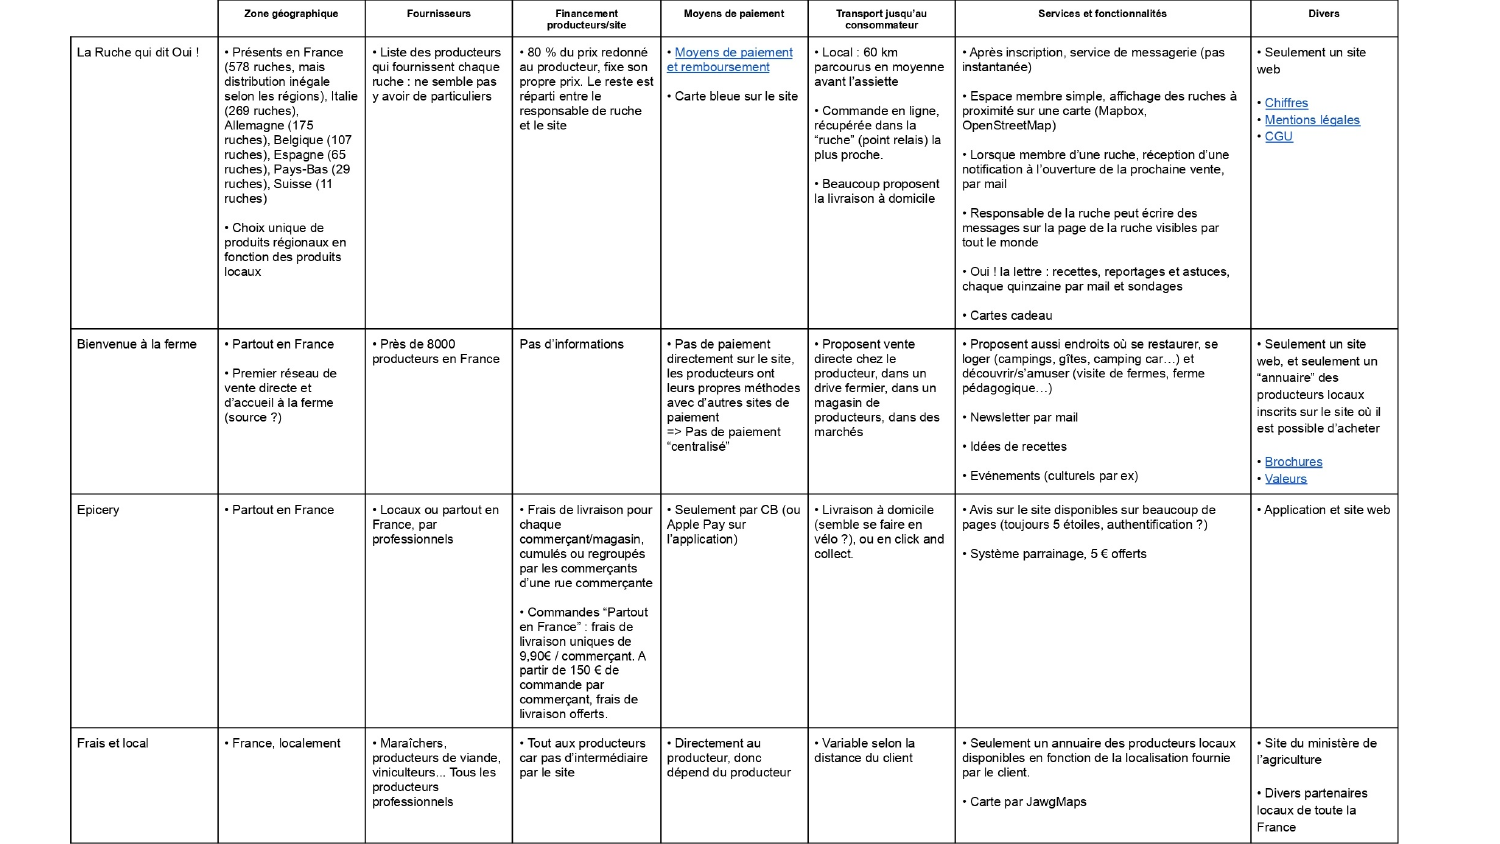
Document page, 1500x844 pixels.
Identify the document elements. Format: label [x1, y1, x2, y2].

picture [70, 0, 1399, 844]
